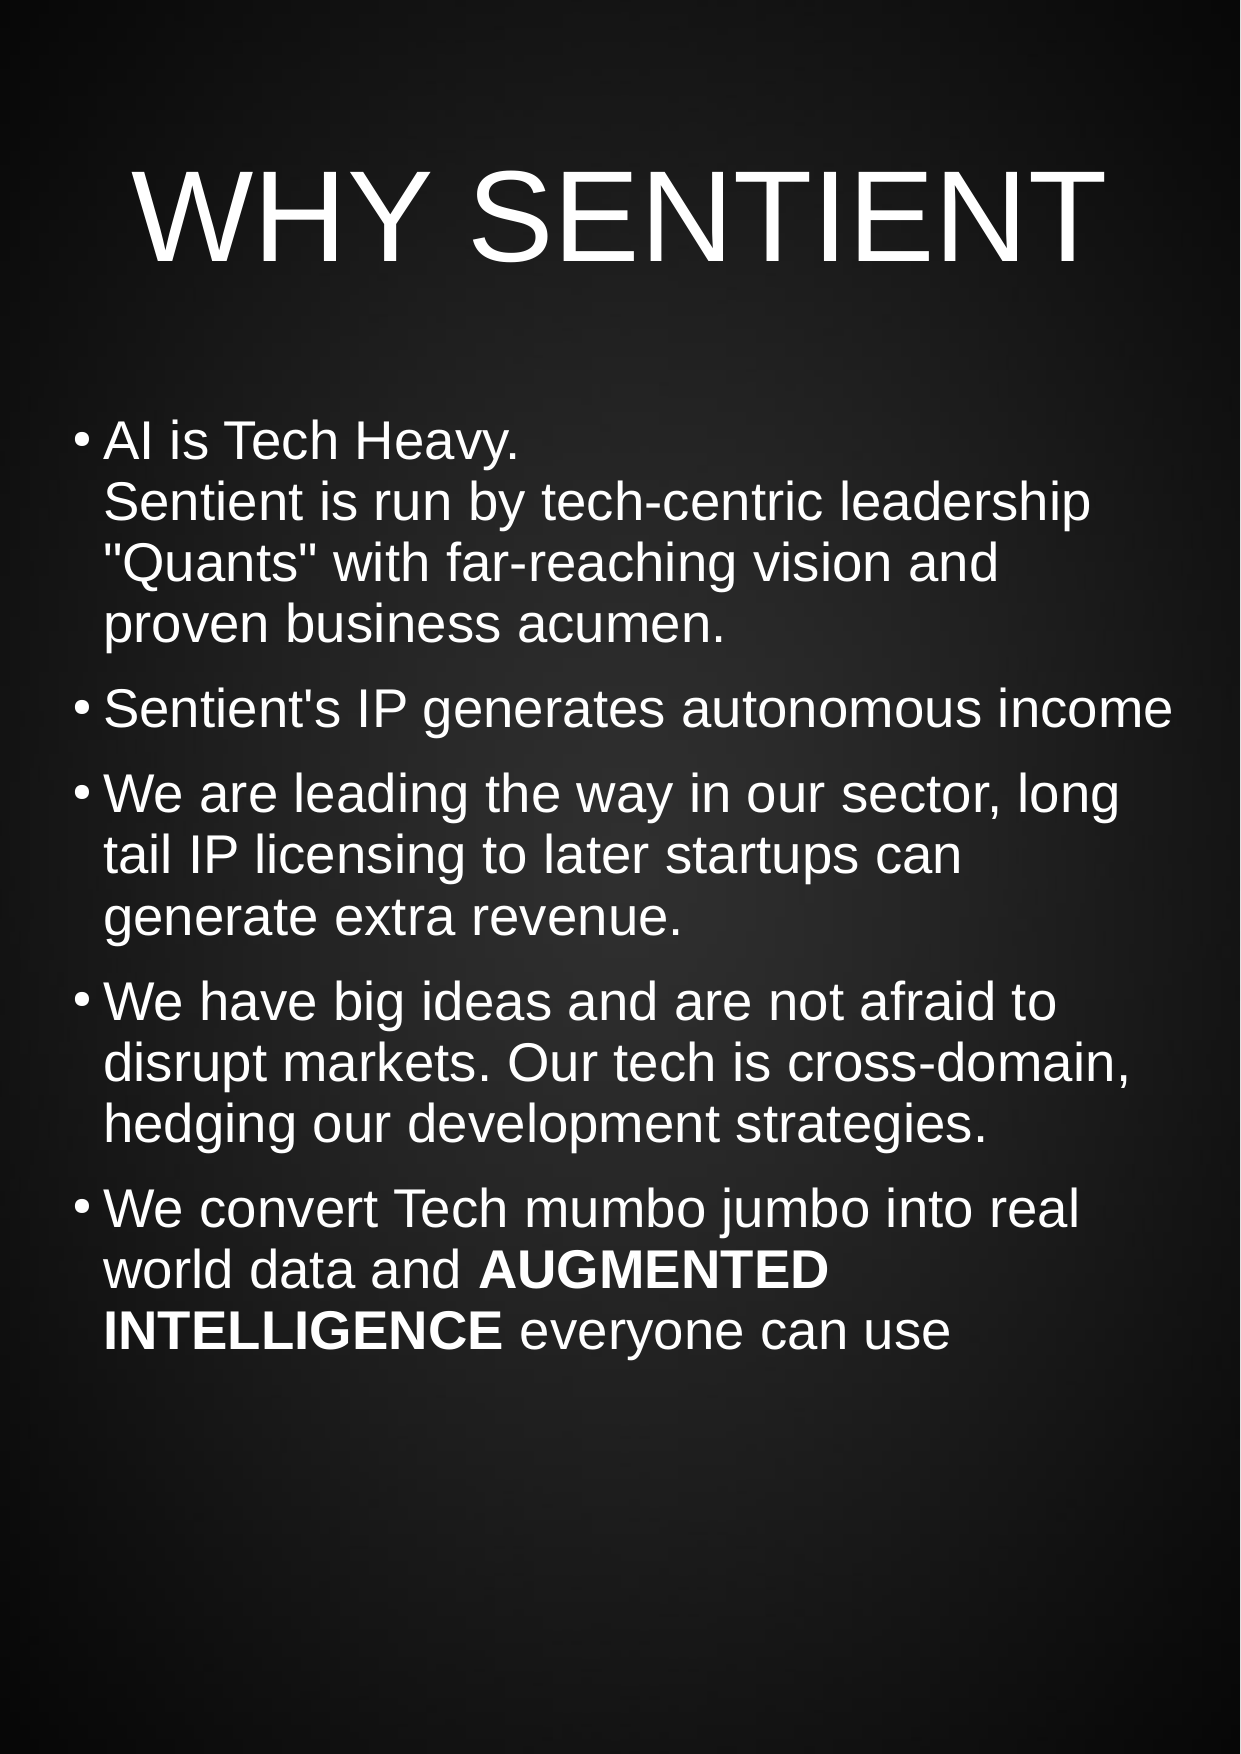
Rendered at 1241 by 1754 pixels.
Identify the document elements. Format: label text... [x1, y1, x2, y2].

title WHY SENTIENT [62, 69, 1179, 363]
picture [0, 0, 1241, 1754]
list AI is Tech Heavy. Sentient is run by tech-centric leadership "Quants" with far-reaching vision and proven business acumen. Sentient's IP generates autonomous income We are leading the way in our sector, long tail IP licensing to later startups can generate extra revenue. We have big ideas and are not afraid to disrupt markets. Our tech is cross-domain, hedging our development strategies. We convert Tech mumbo jumbo into real world data and AUGMENTED INTELLIGENCE everyone can use [62, 410, 1179, 1428]
